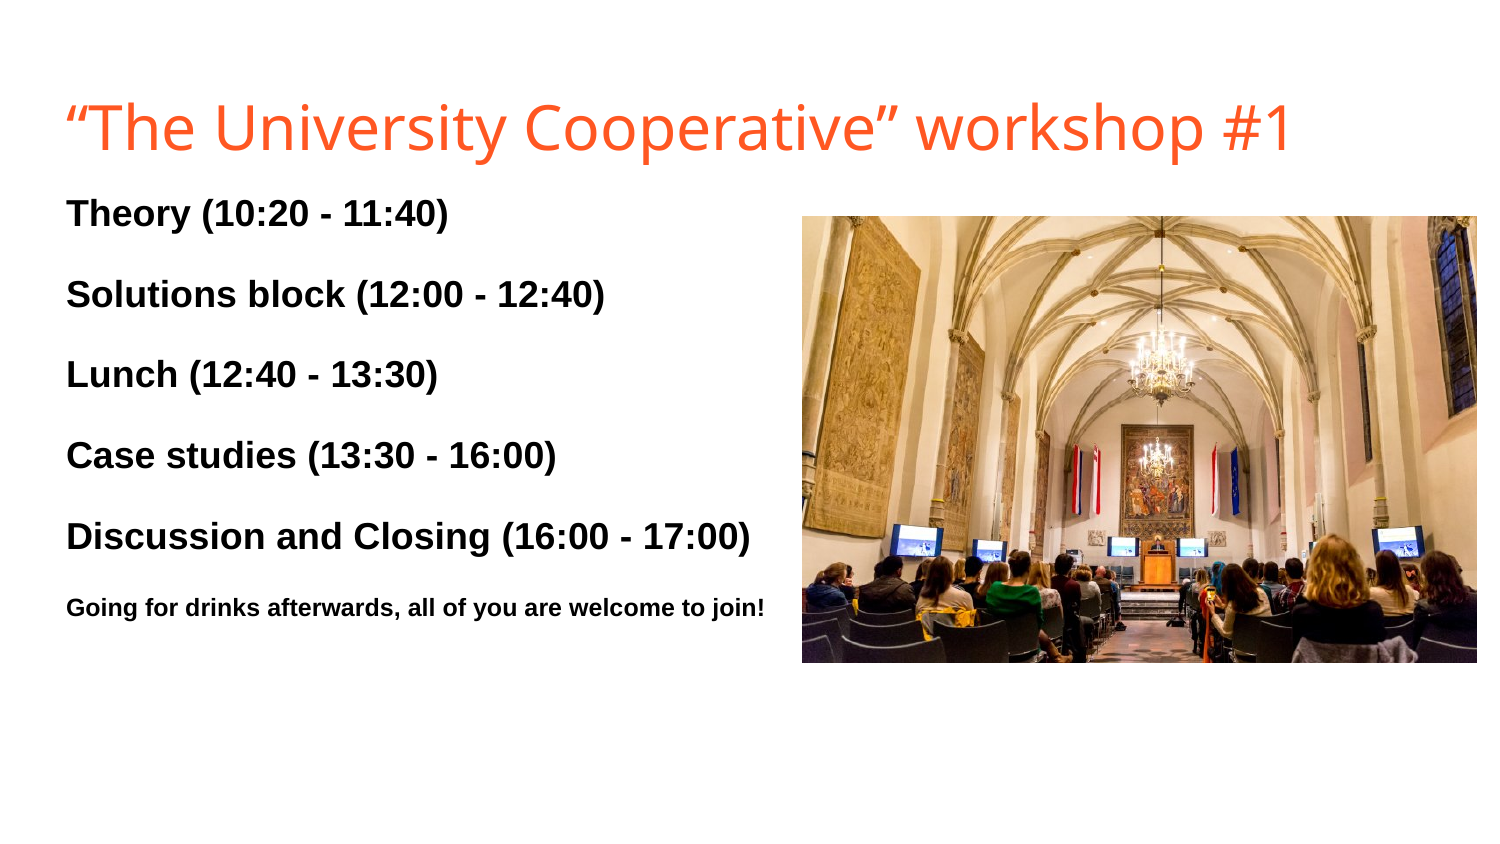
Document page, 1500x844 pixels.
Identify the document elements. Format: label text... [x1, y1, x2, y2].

picture [802, 216, 1477, 664]
title “The University Cooperative” workshop #1 [51, 72, 1500, 167]
list Theory (10:20 - 11:40) Solutions block (12:00 - 12:40) Lunch (12:40 - 13:30) Case studies (13:30 - 16:00) Discussion and Closing (16:00 - 17:00) Going for drinks afterwards, all of you are welcome to join! [51, 166, 803, 836]
